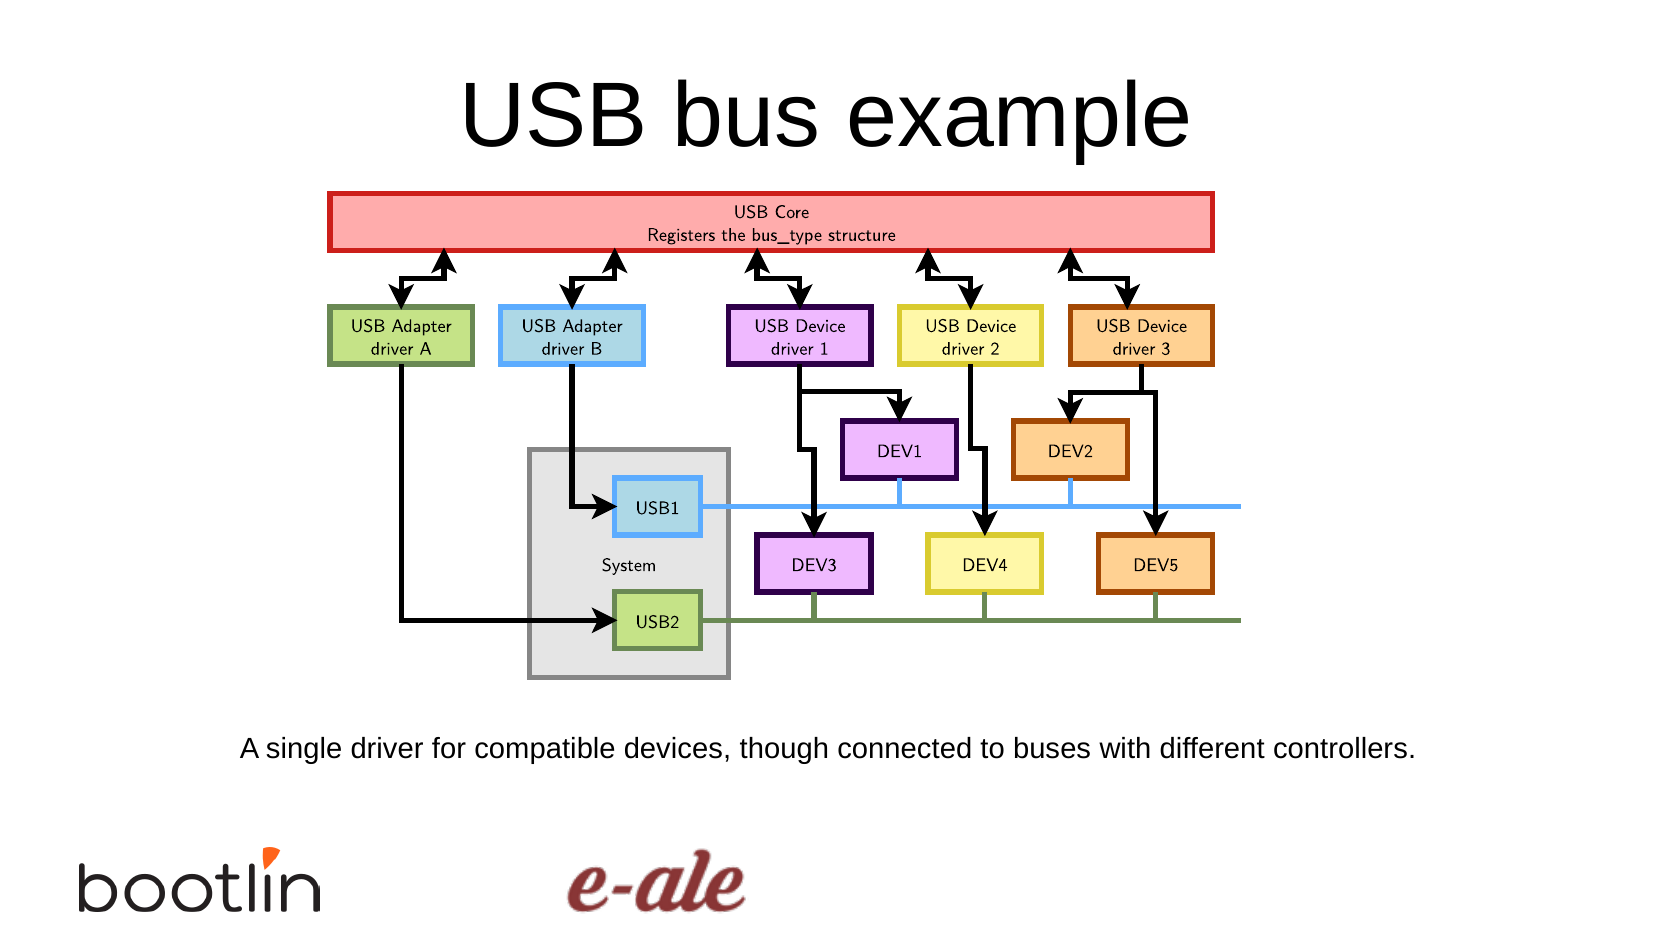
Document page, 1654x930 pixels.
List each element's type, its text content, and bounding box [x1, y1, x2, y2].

text_box [1148, 516, 1163, 531]
text_box [928, 535, 1042, 592]
text_box [1063, 403, 1078, 418]
text_box [330, 307, 472, 364]
text_box [806, 517, 822, 532]
text_box [899, 307, 1042, 364]
picture [565, 847, 749, 915]
text_box [529, 449, 729, 677]
text_box [892, 402, 907, 417]
text_box [394, 289, 409, 304]
title USB bus example [82, 37, 1571, 193]
text_box [1099, 535, 1213, 592]
picture [79, 847, 320, 912]
text_box [1070, 307, 1213, 364]
text_box [1013, 421, 1127, 478]
text_box [436, 253, 452, 268]
text_box [977, 516, 993, 531]
text_box [1063, 253, 1078, 268]
text_box [729, 307, 871, 364]
text_box [750, 253, 765, 268]
text_box [842, 421, 956, 478]
text_box [757, 535, 871, 592]
text_box [1120, 289, 1135, 304]
text_box [501, 307, 643, 364]
text_box [564, 289, 580, 304]
text_box [607, 253, 622, 268]
text_box A single driver for compatible devices, though connected to buses with different controllers. [225, 724, 1434, 773]
text_box [330, 193, 1213, 250]
text_box [963, 289, 978, 304]
text_box [920, 253, 936, 268]
text_box [792, 289, 807, 304]
